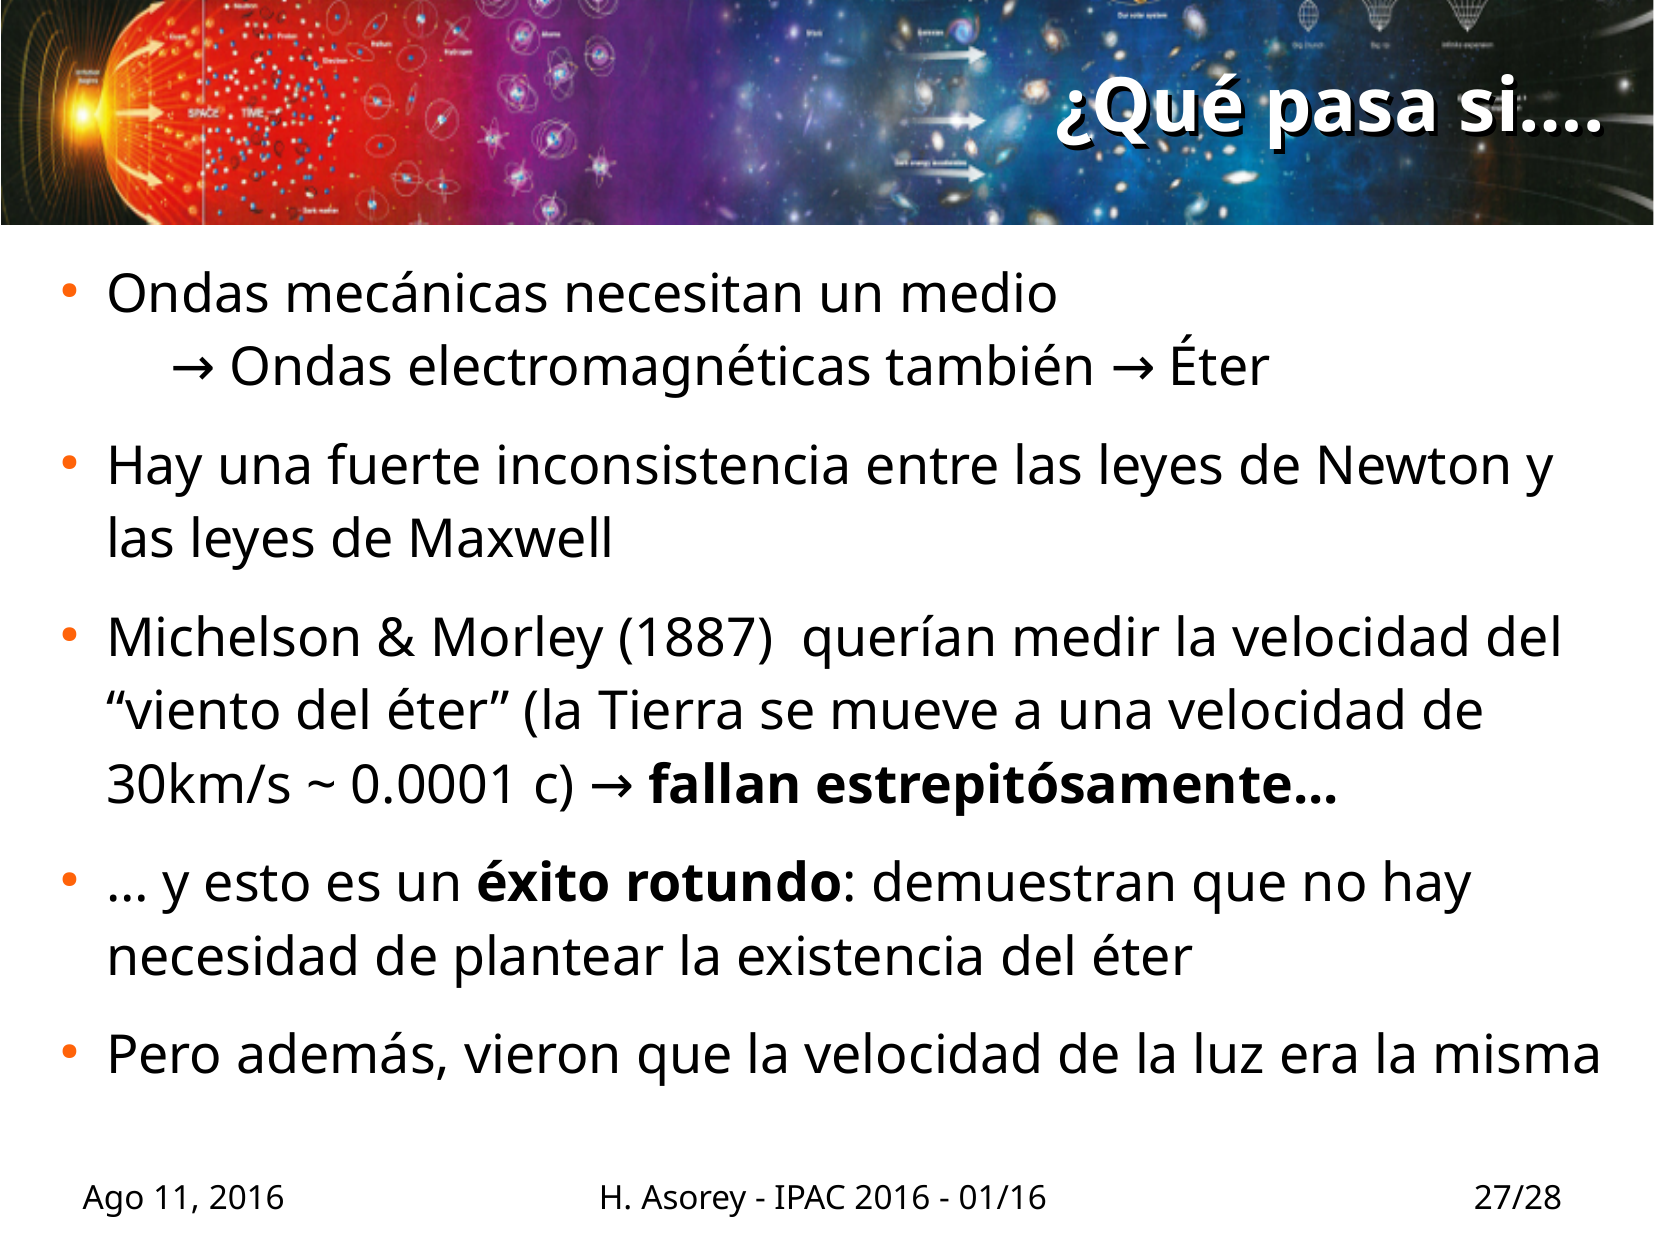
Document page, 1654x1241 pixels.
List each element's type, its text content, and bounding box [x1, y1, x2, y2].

list Ondas mecánicas necesitan un medio → Ondas electromagnéticas también → Éter Hay una fuerte inconsistencia entre las leyes de Newton y las leyes de Maxwell Michelson & Morley (1887) querían medir la velocidad del “viento del éter” (la Tierra se mueve a una velocidad de 30km/s ~ 0.0001 c) → fallan estrepitósamente... … y esto es un éxito rotundo: demuestran que no hay necesidad de plantear la existencia del éter Pero además, vieron que la velocidad de la luz era la misma [45, 255, 1606, 1156]
picture [1, 0, 1654, 225]
title ¿Qué pasa si…. [45, 15, 1606, 191]
